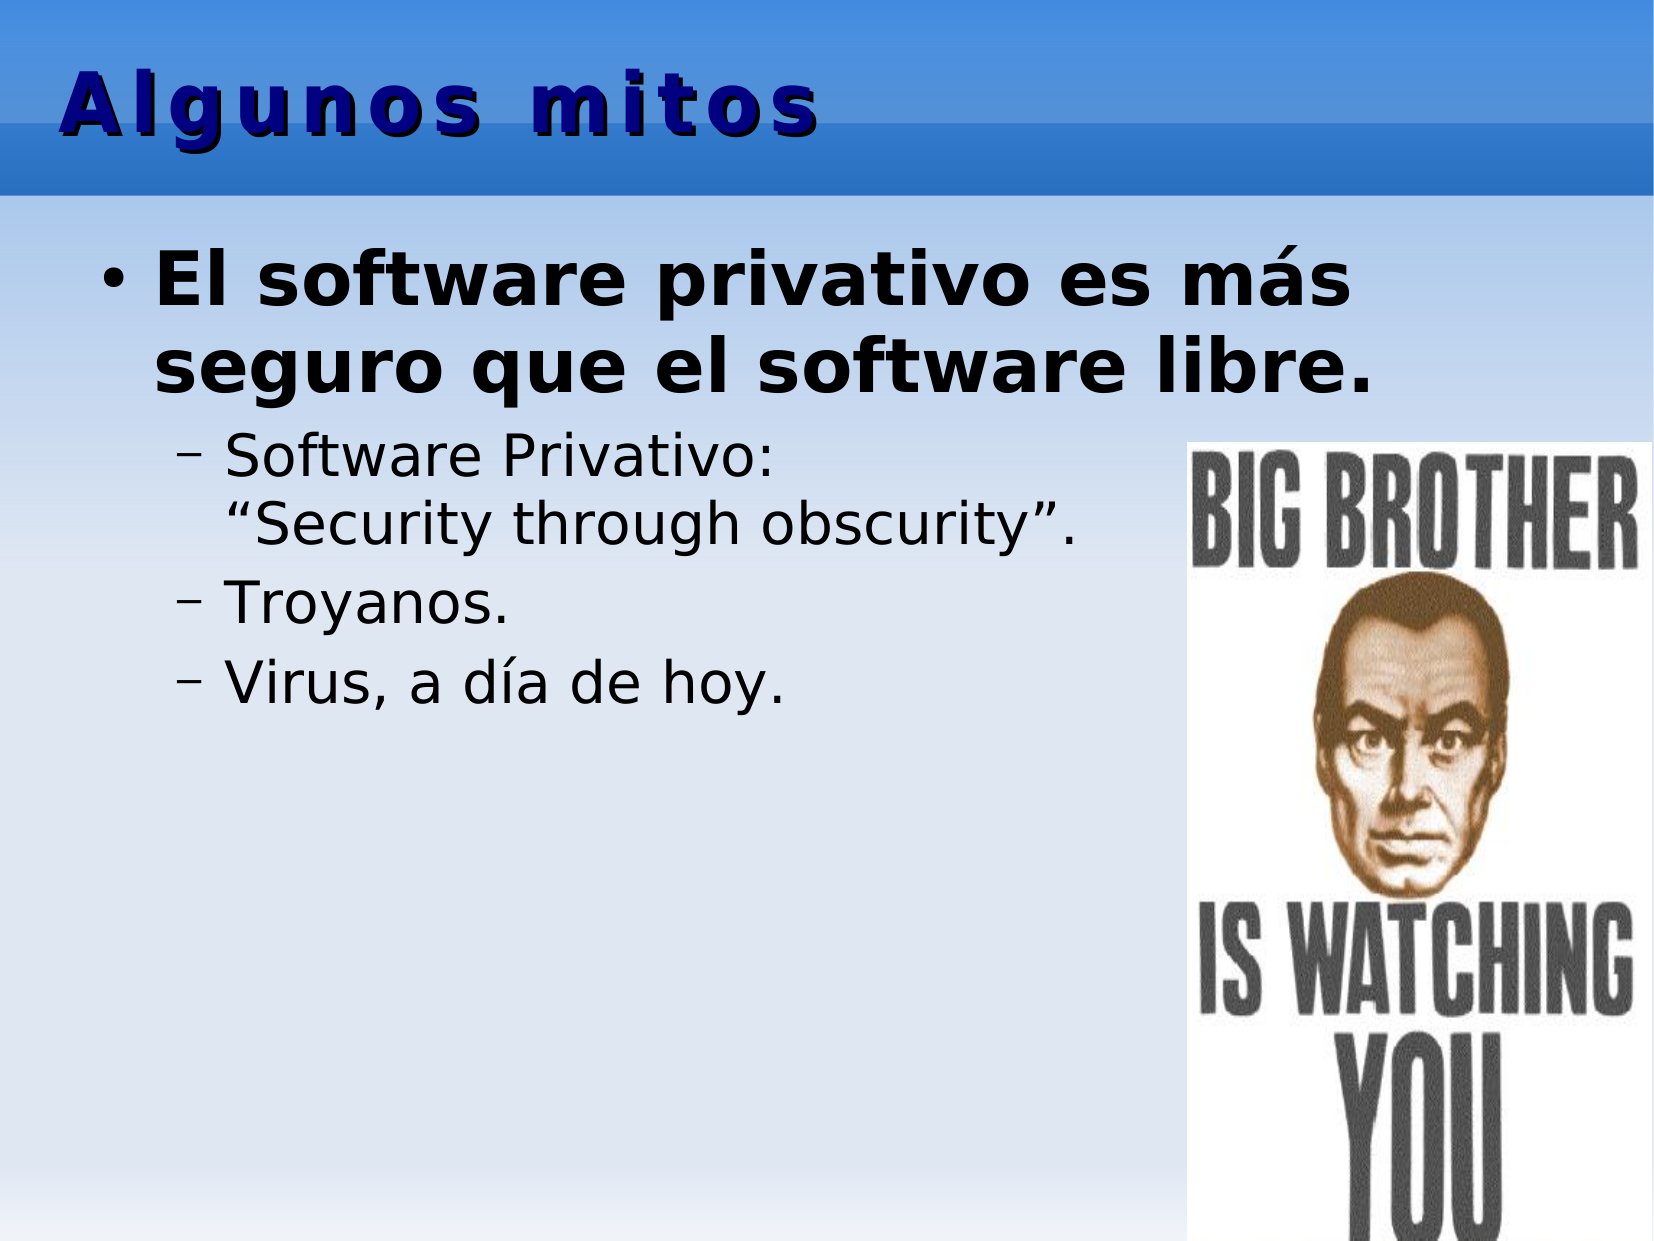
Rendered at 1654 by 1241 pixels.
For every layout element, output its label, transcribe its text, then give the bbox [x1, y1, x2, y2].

list El software privativo es más seguro que el software libre. Software Privativo: “Security through obscurity”. Troyanos. Virus, a día de hoy. [82, 236, 1565, 1109]
picture [0, 0, 1654, 1241]
title Algunos mitos [59, 29, 1654, 178]
